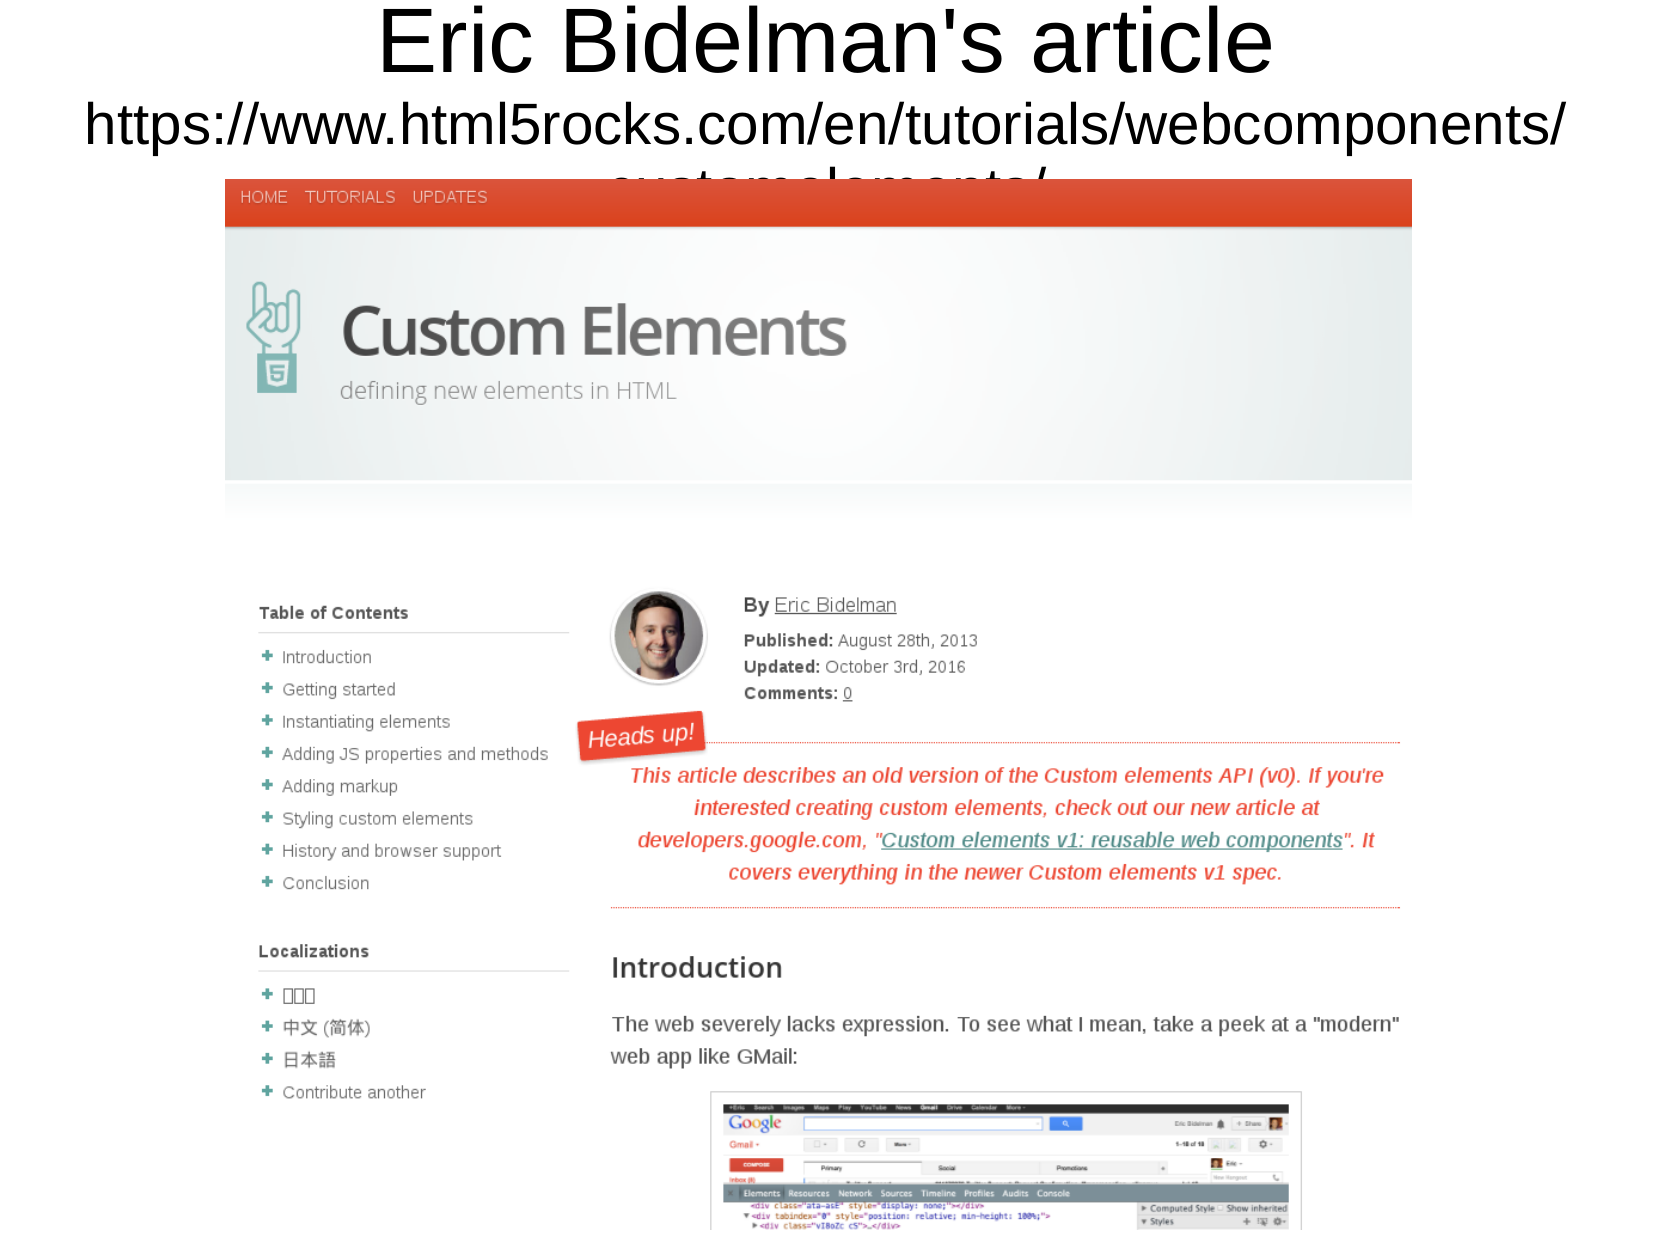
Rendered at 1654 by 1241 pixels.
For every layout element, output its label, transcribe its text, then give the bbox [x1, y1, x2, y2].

picture [225, 179, 1412, 1231]
title Eric Bidelman's article https://www.html5rocks.com/en/tutorials/webcomponents/customelements/ [82, 0, 1571, 223]
